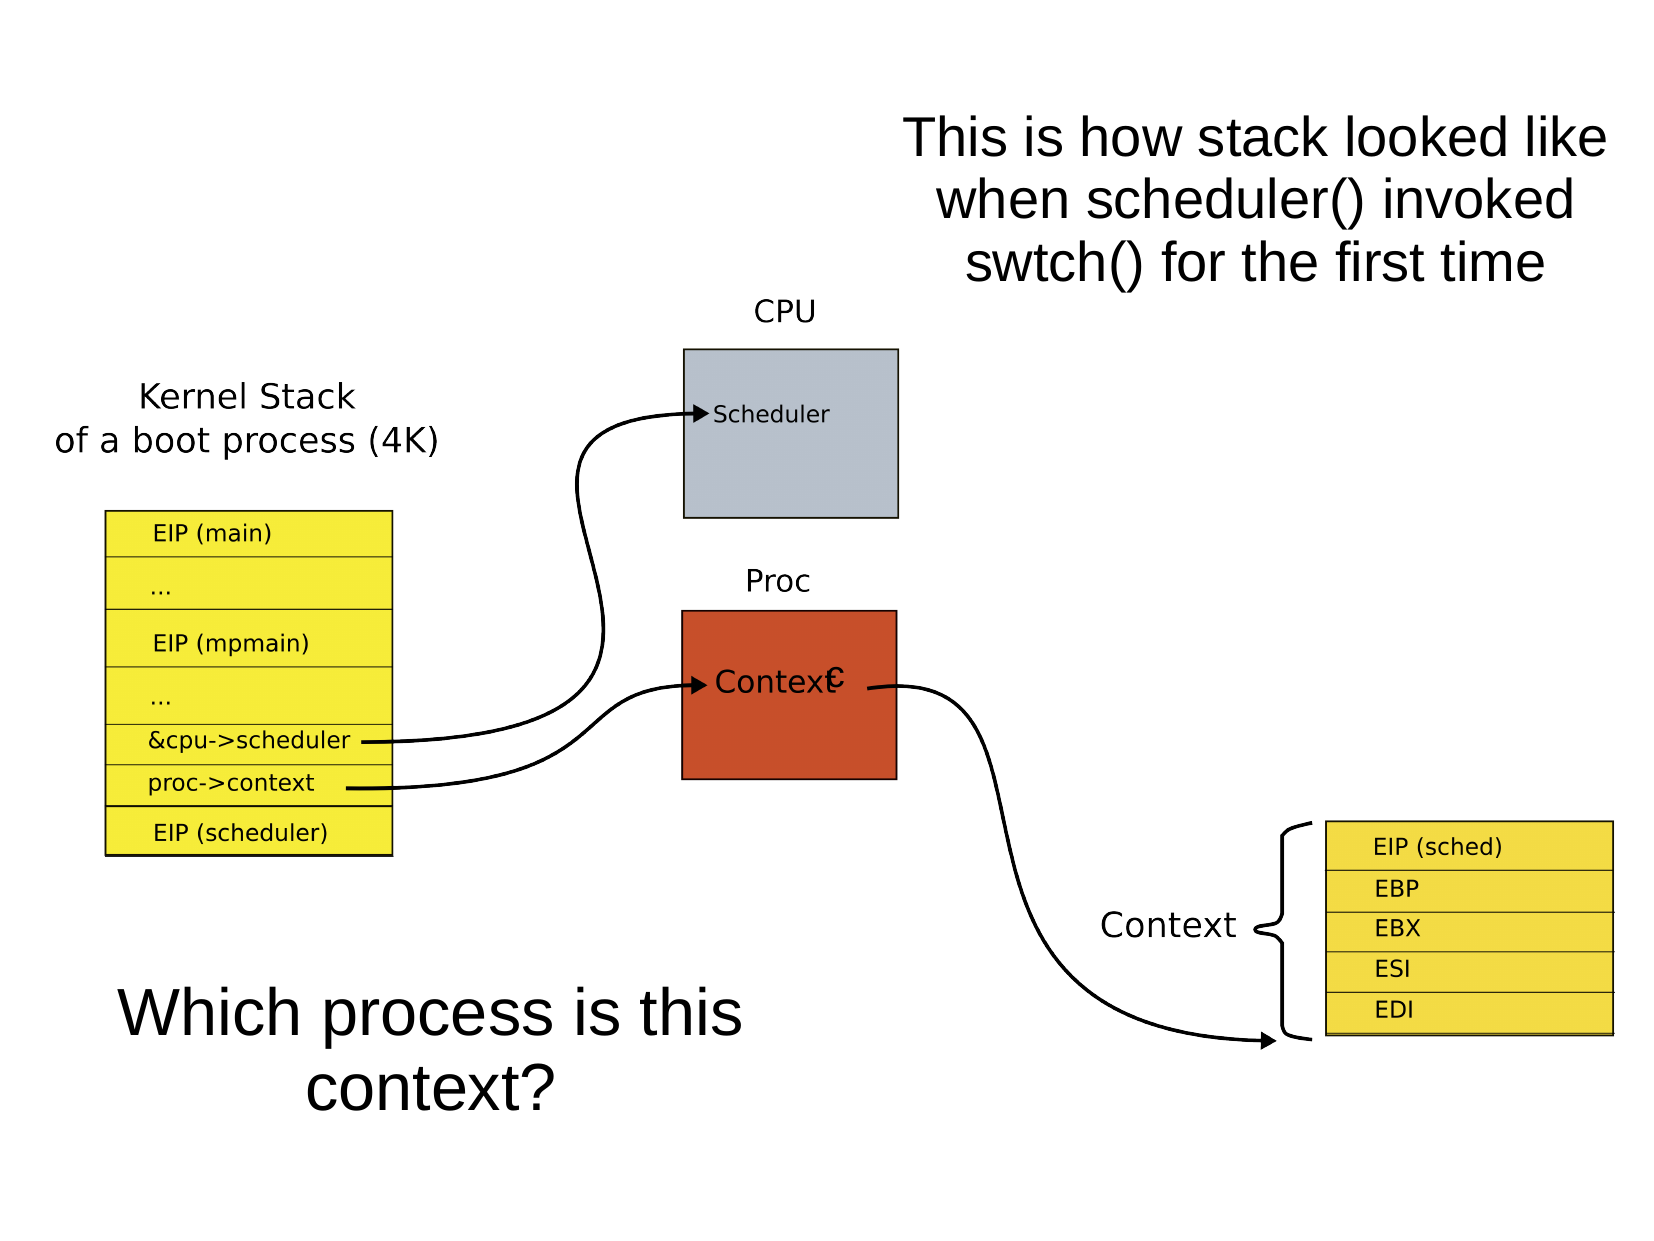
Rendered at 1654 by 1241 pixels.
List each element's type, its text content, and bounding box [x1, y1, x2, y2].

list Which process is this context? [75, 975, 788, 1126]
picture [56, 299, 1615, 1050]
list This is how stack looked like when scheduler() invoked swtch() for the first time [900, 105, 1613, 301]
